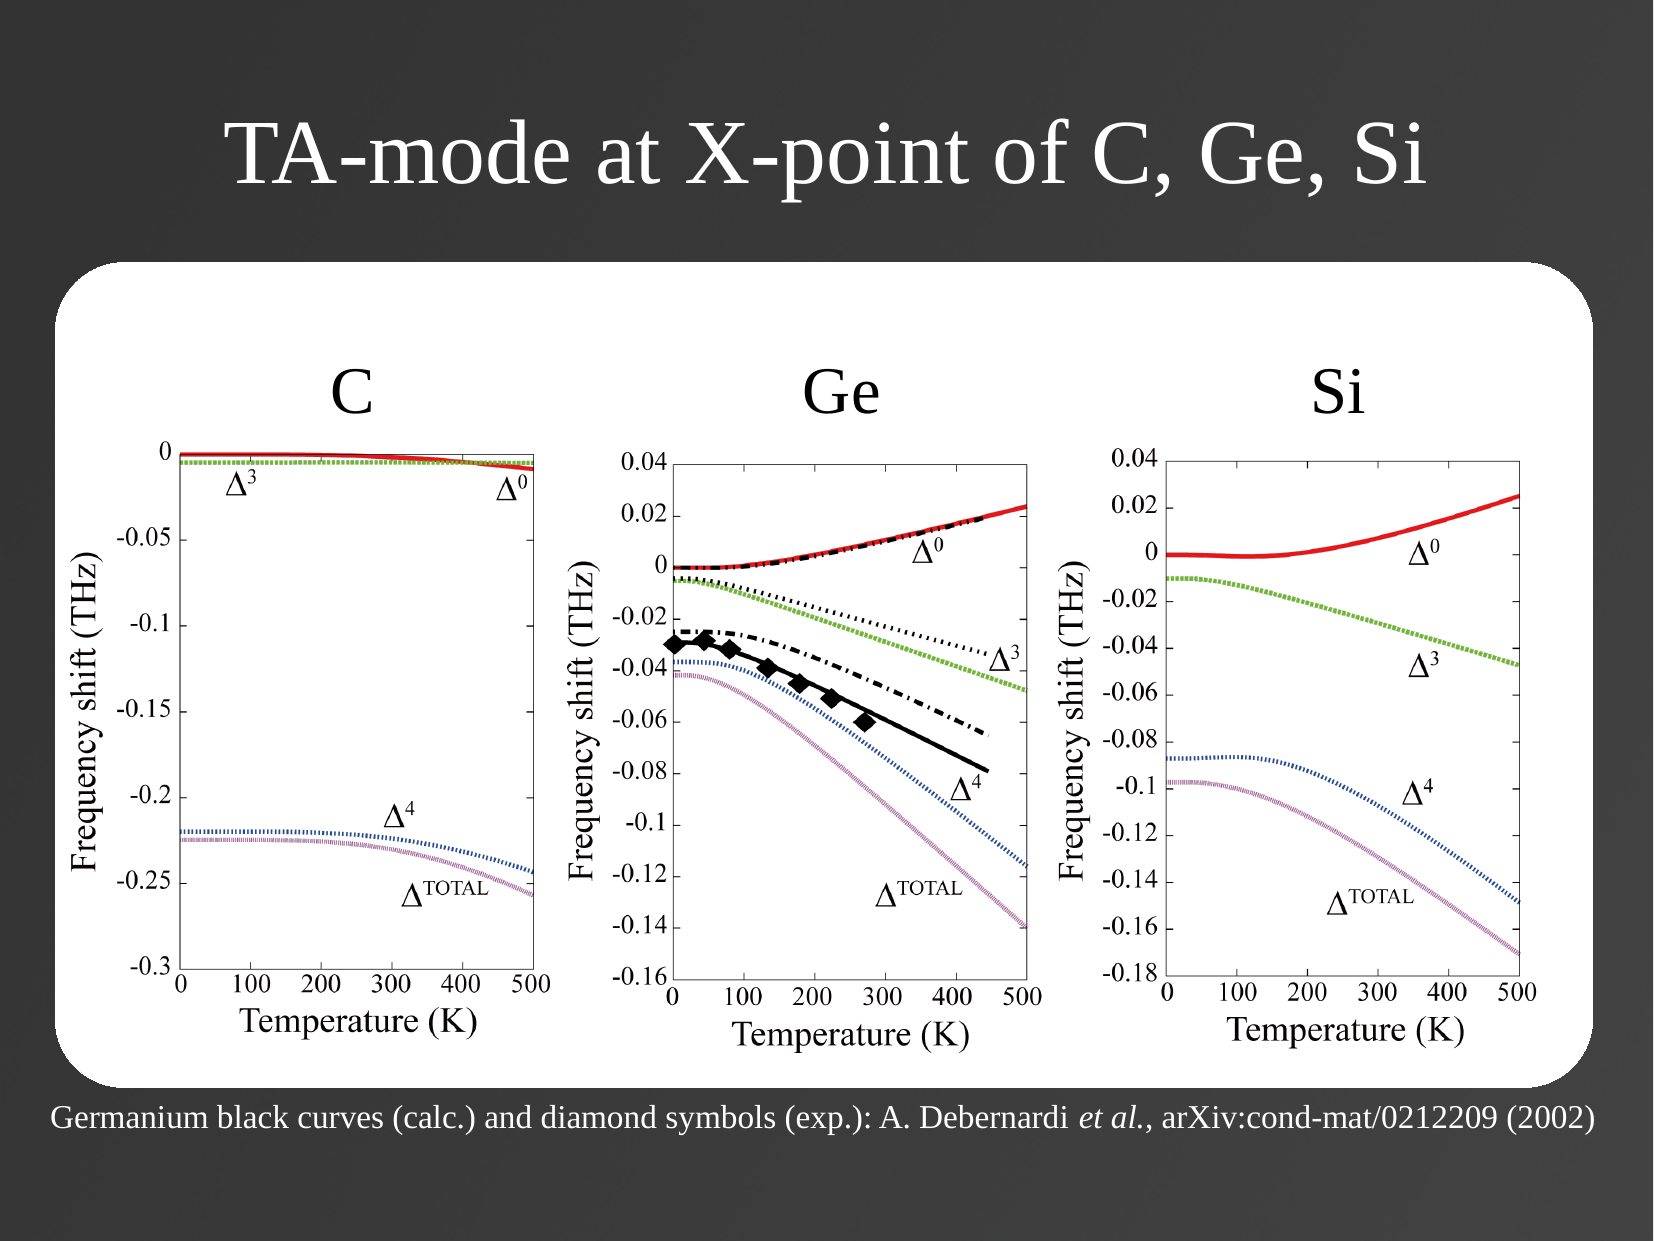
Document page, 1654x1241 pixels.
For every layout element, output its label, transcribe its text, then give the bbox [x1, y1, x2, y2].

text_box Germanium black curves (calc.) and diamond symbols (exp.): A. Debernardi et al., arXiv:cond-mat/0212209 (2002) [35, 1091, 1612, 1144]
text_box Ge [788, 346, 896, 436]
text_box [55, 262, 1593, 1088]
picture [0, 0, 1654, 1241]
text_box Si [1295, 346, 1382, 436]
text_box C [315, 346, 390, 436]
title TA-mode at X-point of C, Ge, Si [82, 49, 1571, 257]
